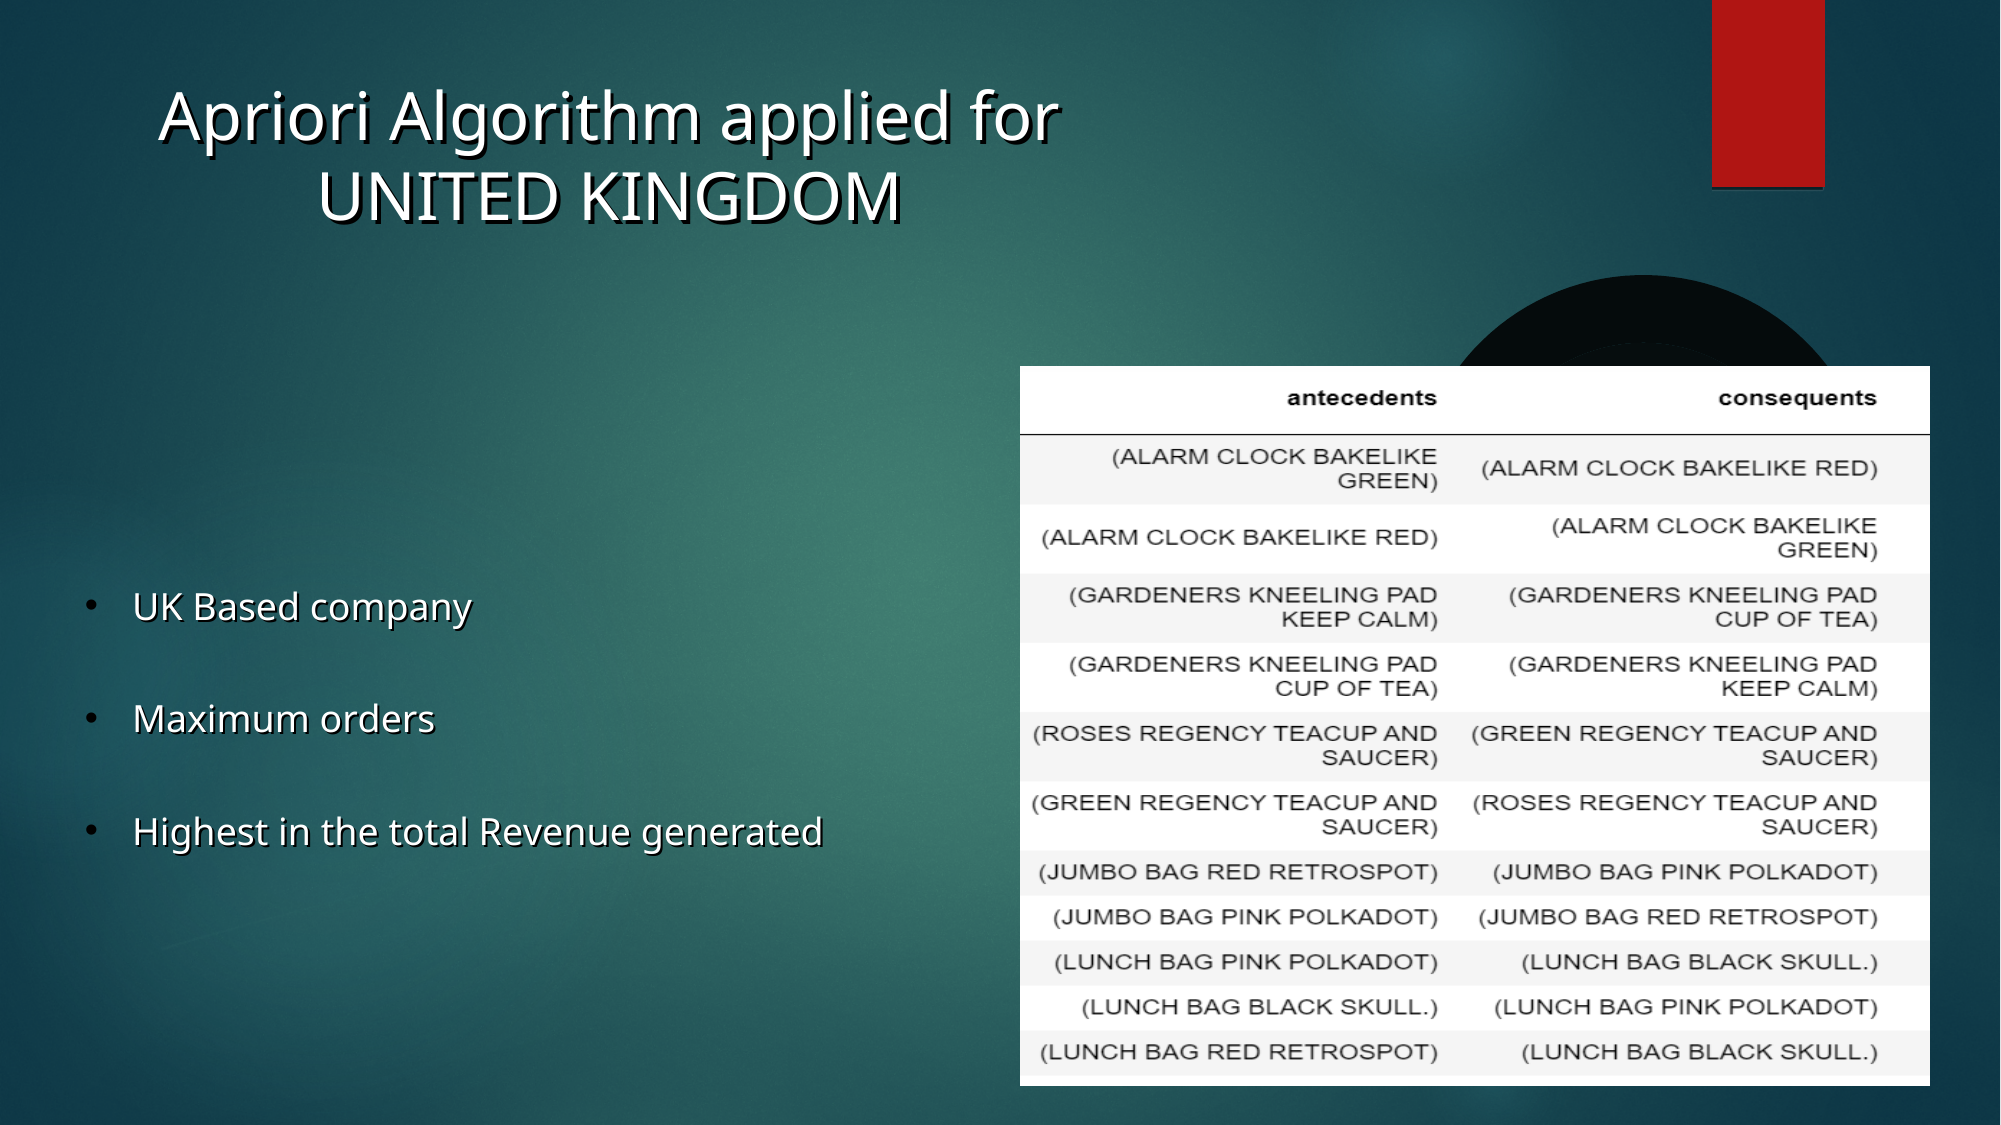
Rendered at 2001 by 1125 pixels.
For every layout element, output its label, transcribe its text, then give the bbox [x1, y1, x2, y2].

text_box UK Based company Maximum orders Highest in the total Revenue generated [70, 507, 933, 860]
text_box Apriori Algorithm applied for UNITED KINGDOM [88, 67, 1132, 242]
picture [1020, 366, 1965, 1090]
